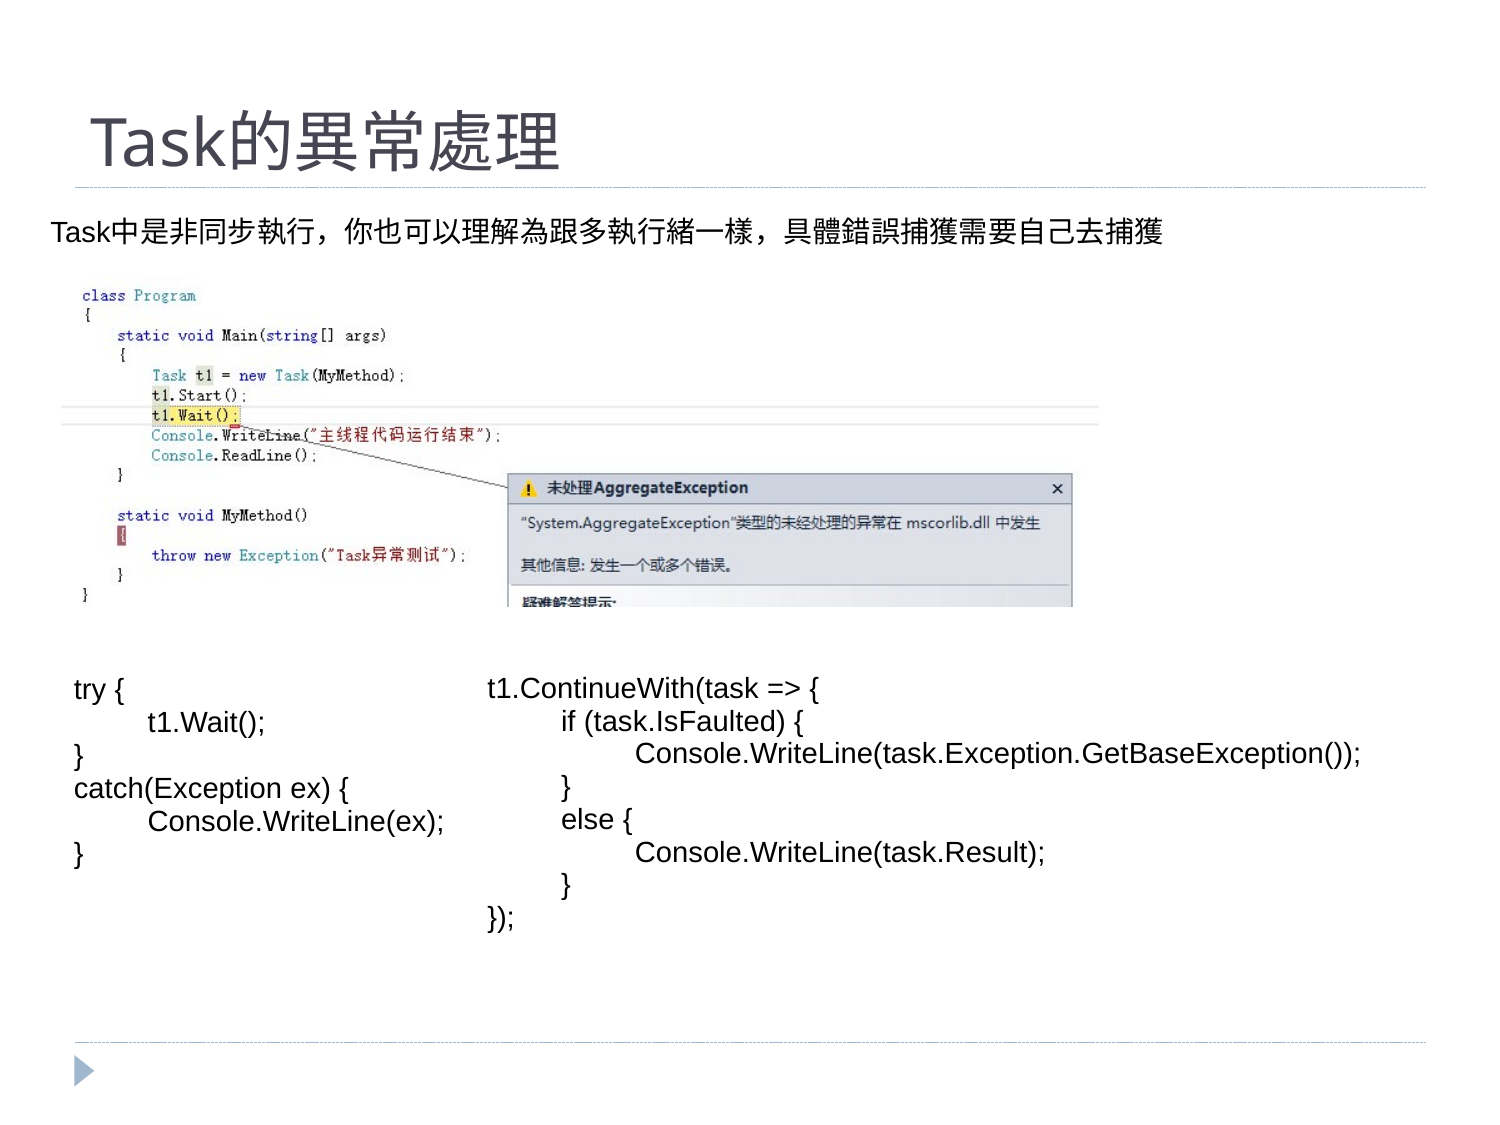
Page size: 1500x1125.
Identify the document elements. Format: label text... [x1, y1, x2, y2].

text_box try { t1.Wait(); } catch(Exception ex) { Console.WriteLine(ex); } [59, 665, 472, 934]
title Task的異常處理 [75, 25, 1426, 188]
text_box Task中是非同步執行，你也可以理解為跟多執行緒一樣，具體錯誤捕獲需要自己去捕獲 [35, 200, 1430, 278]
picture [61, 277, 1099, 608]
text_box t1.ContinueWith(task => { if (task.IsFaulted) { Console.WriteLine(task.Exception.GetBaseException()); } else { Console.WriteLine(task.Result); } }); [472, 664, 1453, 1016]
